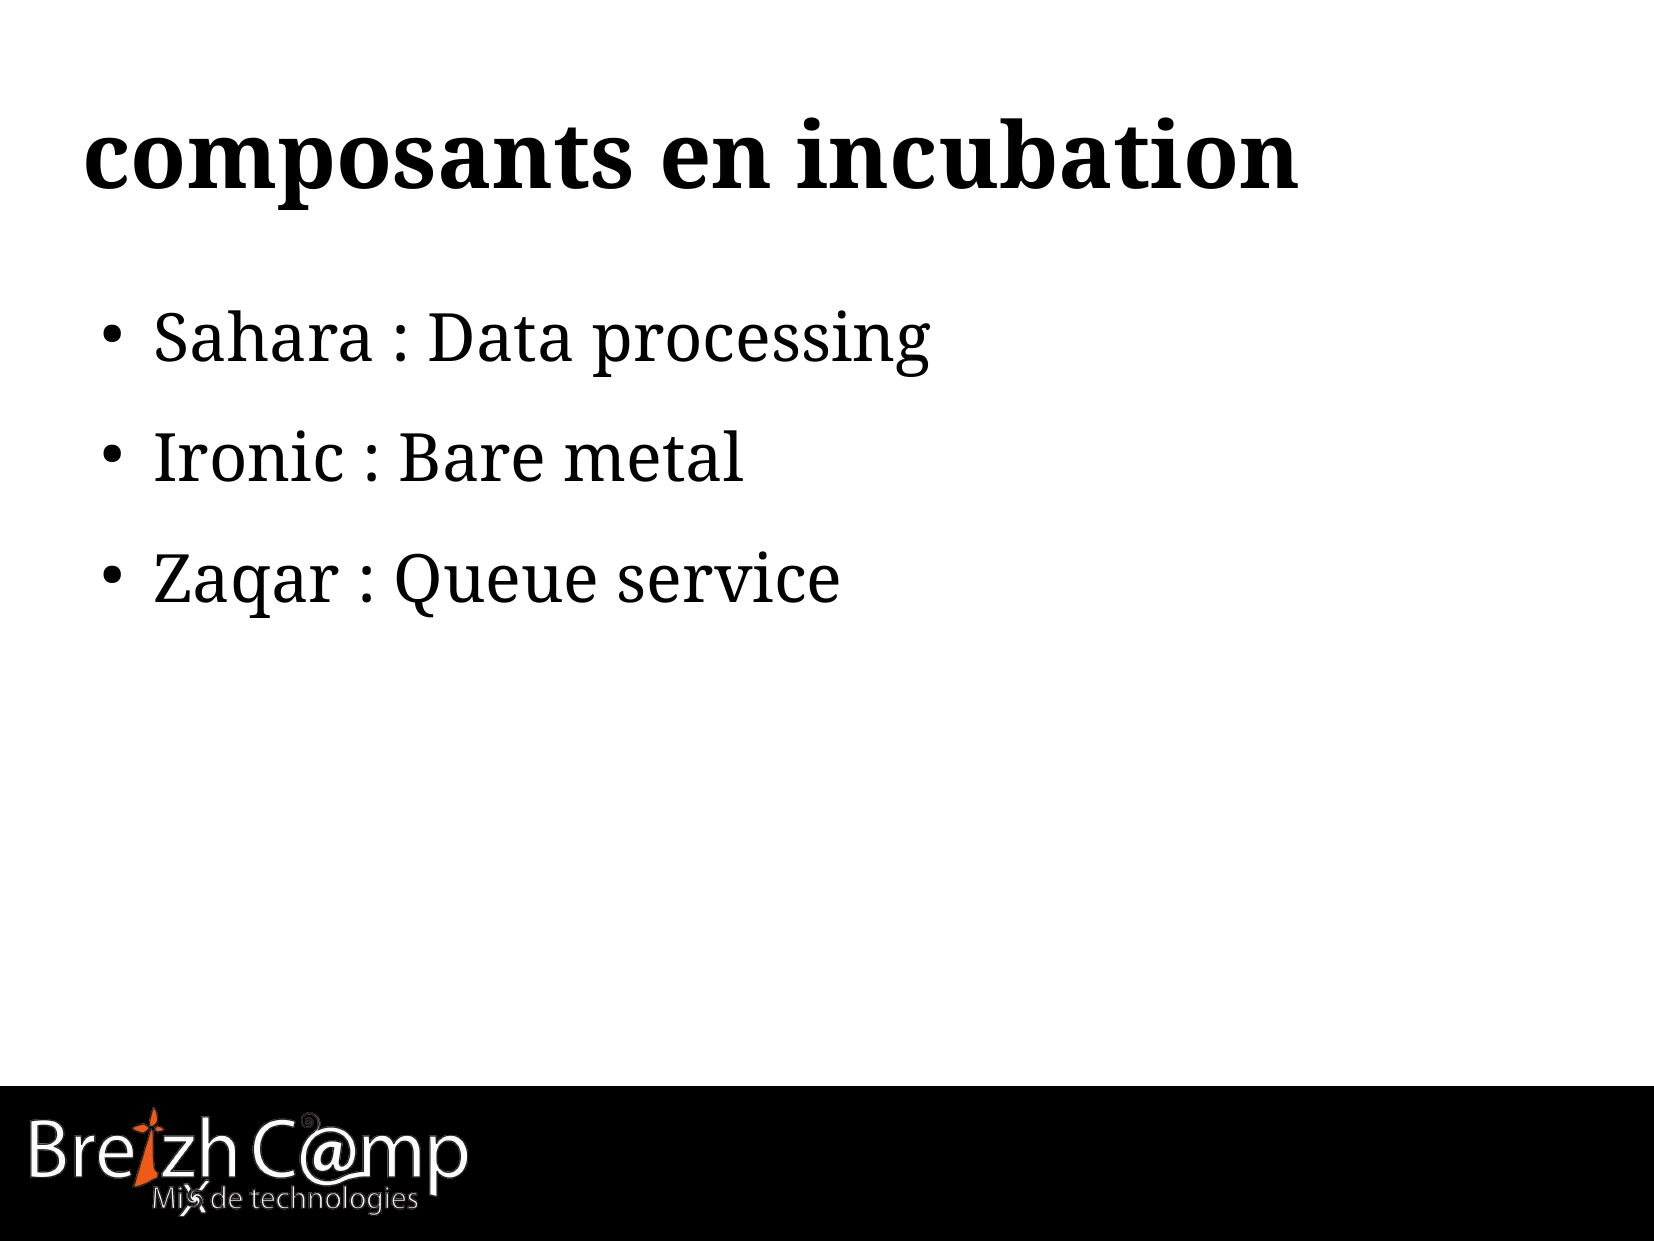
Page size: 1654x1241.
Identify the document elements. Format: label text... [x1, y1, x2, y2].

picture [30, 1107, 468, 1217]
title composants en incubation [82, 49, 1571, 257]
list Sahara : Data processing Ironic : Bare metal Zaqar : Queue service [82, 290, 1538, 1010]
